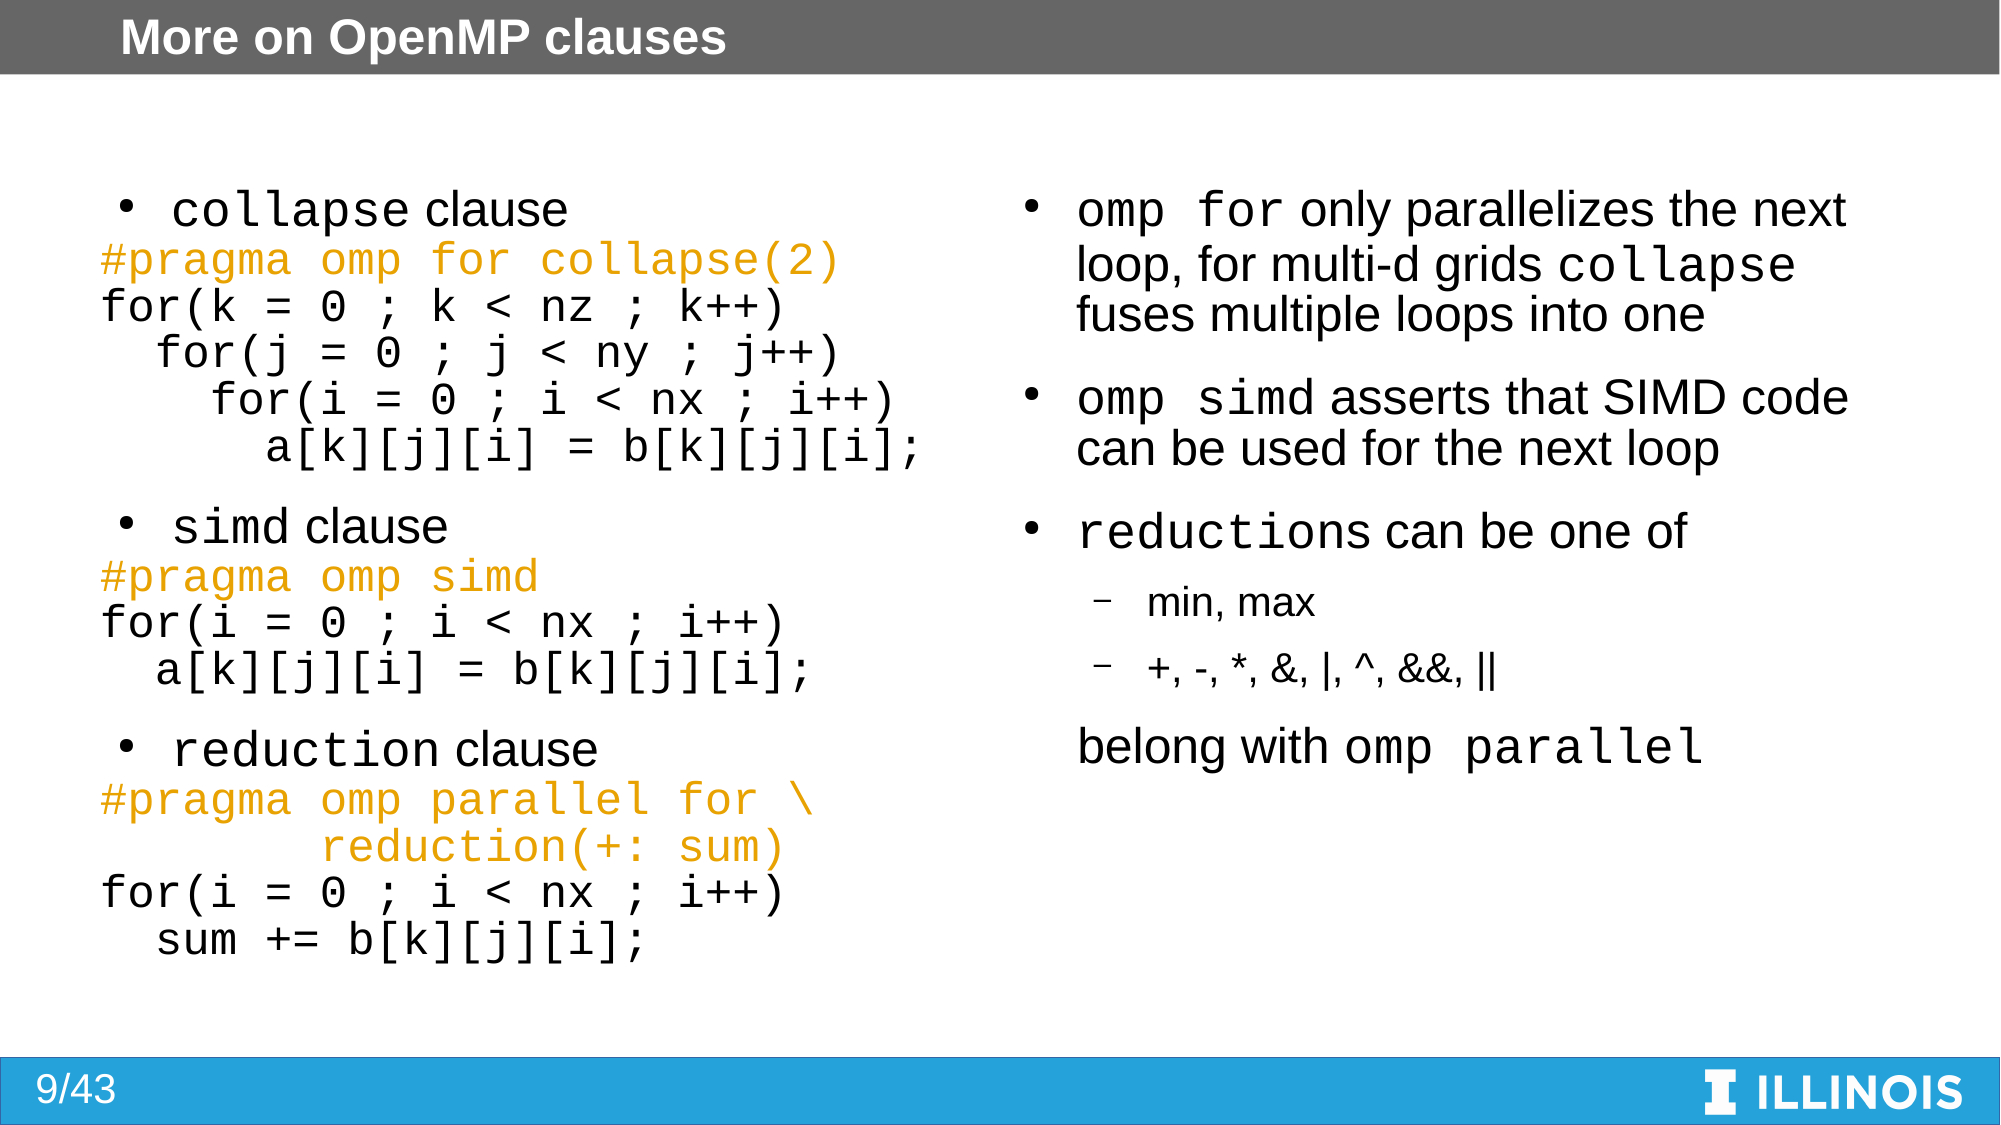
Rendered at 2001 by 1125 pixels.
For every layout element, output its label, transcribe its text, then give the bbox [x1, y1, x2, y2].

list omp for only parallelizes the next loop, for multi-d grids collapse fuses multiple loops into one omp simd asserts that SIMD code can be used for the next loop reductions can be one of min, max +, -, *, &, |, ^, &&, || belong with omp parallel [1005, 183, 1901, 1022]
list collapse clause #pragma omp for collapse(2) for(k = 0 ; k < nz ; k++) for(j = 0 ; j < ny ; j++) for(i = 0 ; i < nx ; i++) a[k][j][i] = b[k][j][i]; simd clause #pragma omp simd for(i = 0 ; i < nx ; i++) a[k][j][i] = b[k][j][i]; reduction clause #pragma omp parallel for \ reduction(+: sum) for(i = 0 ; i < nx ; i++) sum += b[k][j][i]; [99, 183, 1115, 1025]
title More on OpenMP clauses [0, 0, 2000, 75]
picture [1705, 1069, 1962, 1115]
